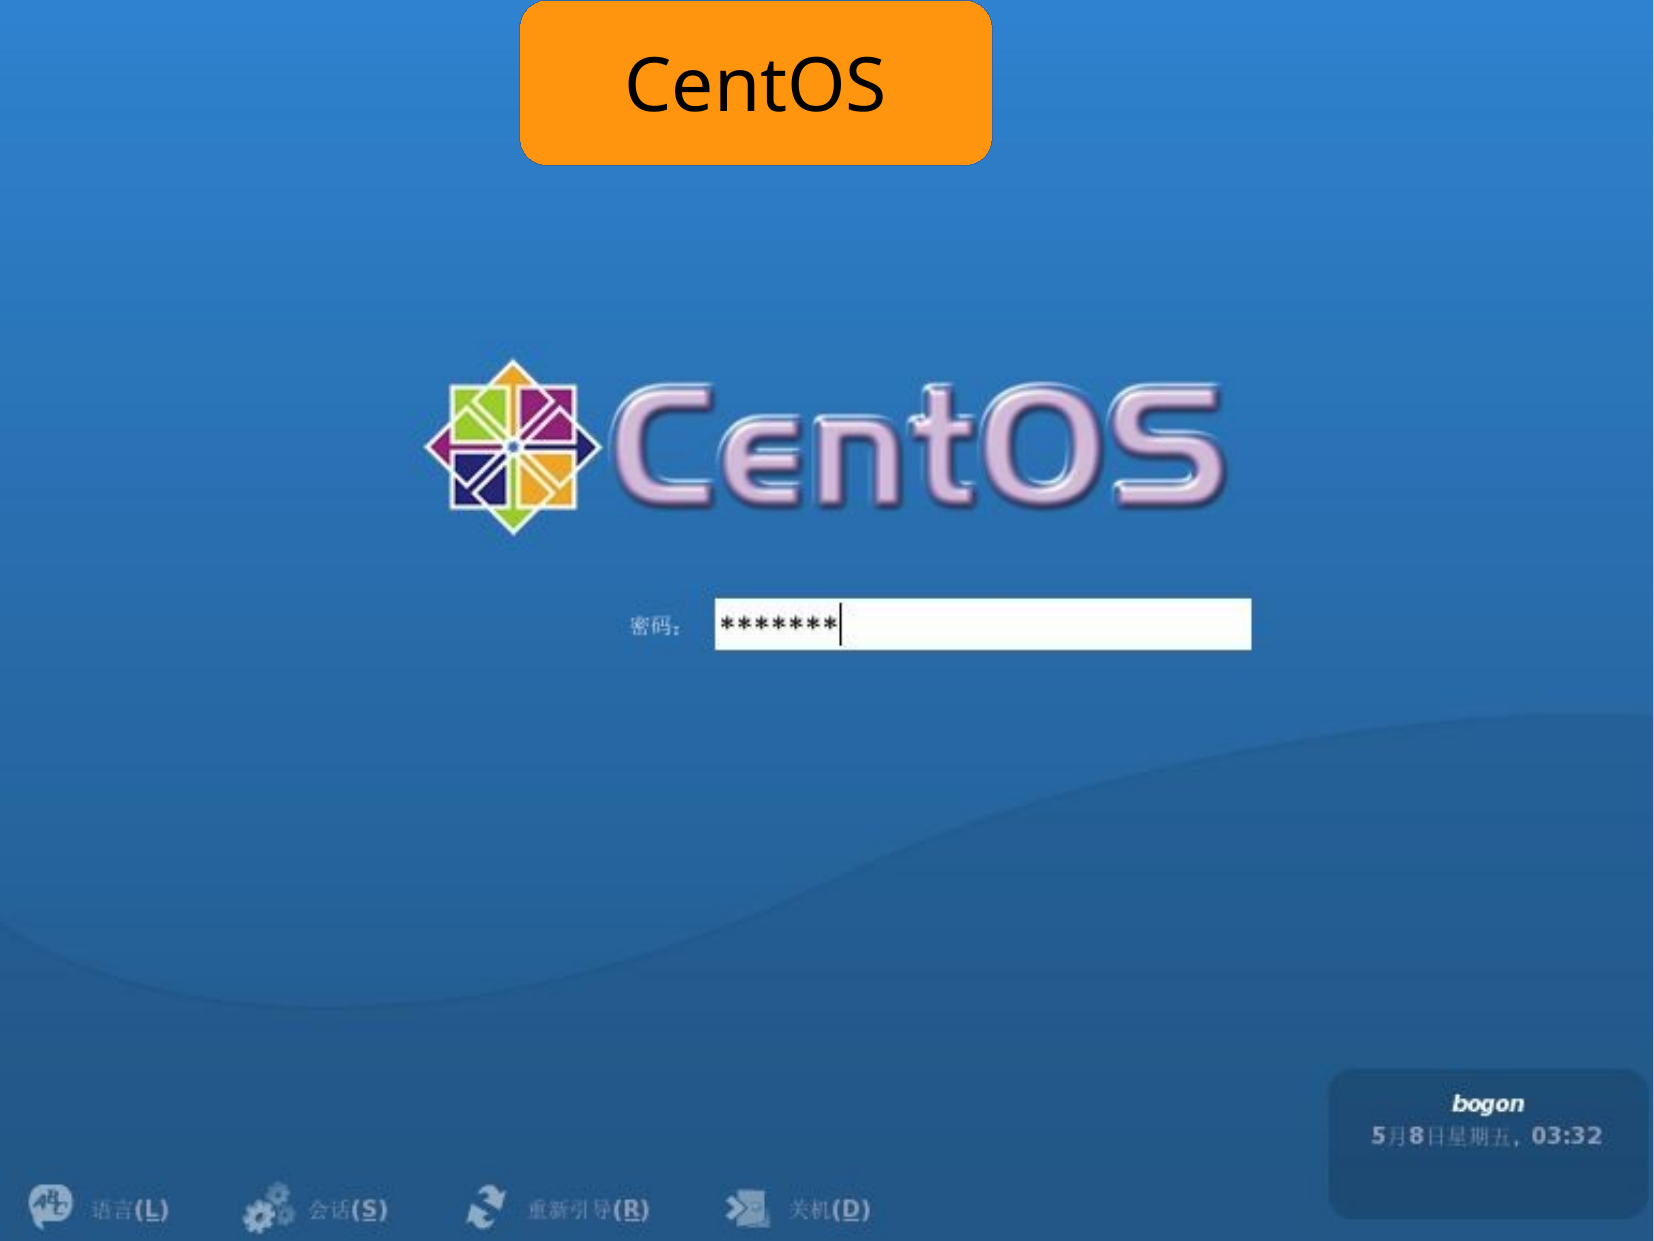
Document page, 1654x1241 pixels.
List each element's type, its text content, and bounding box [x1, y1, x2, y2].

text_box CentOS [519, 0, 993, 166]
picture [0, 0, 1654, 1241]
